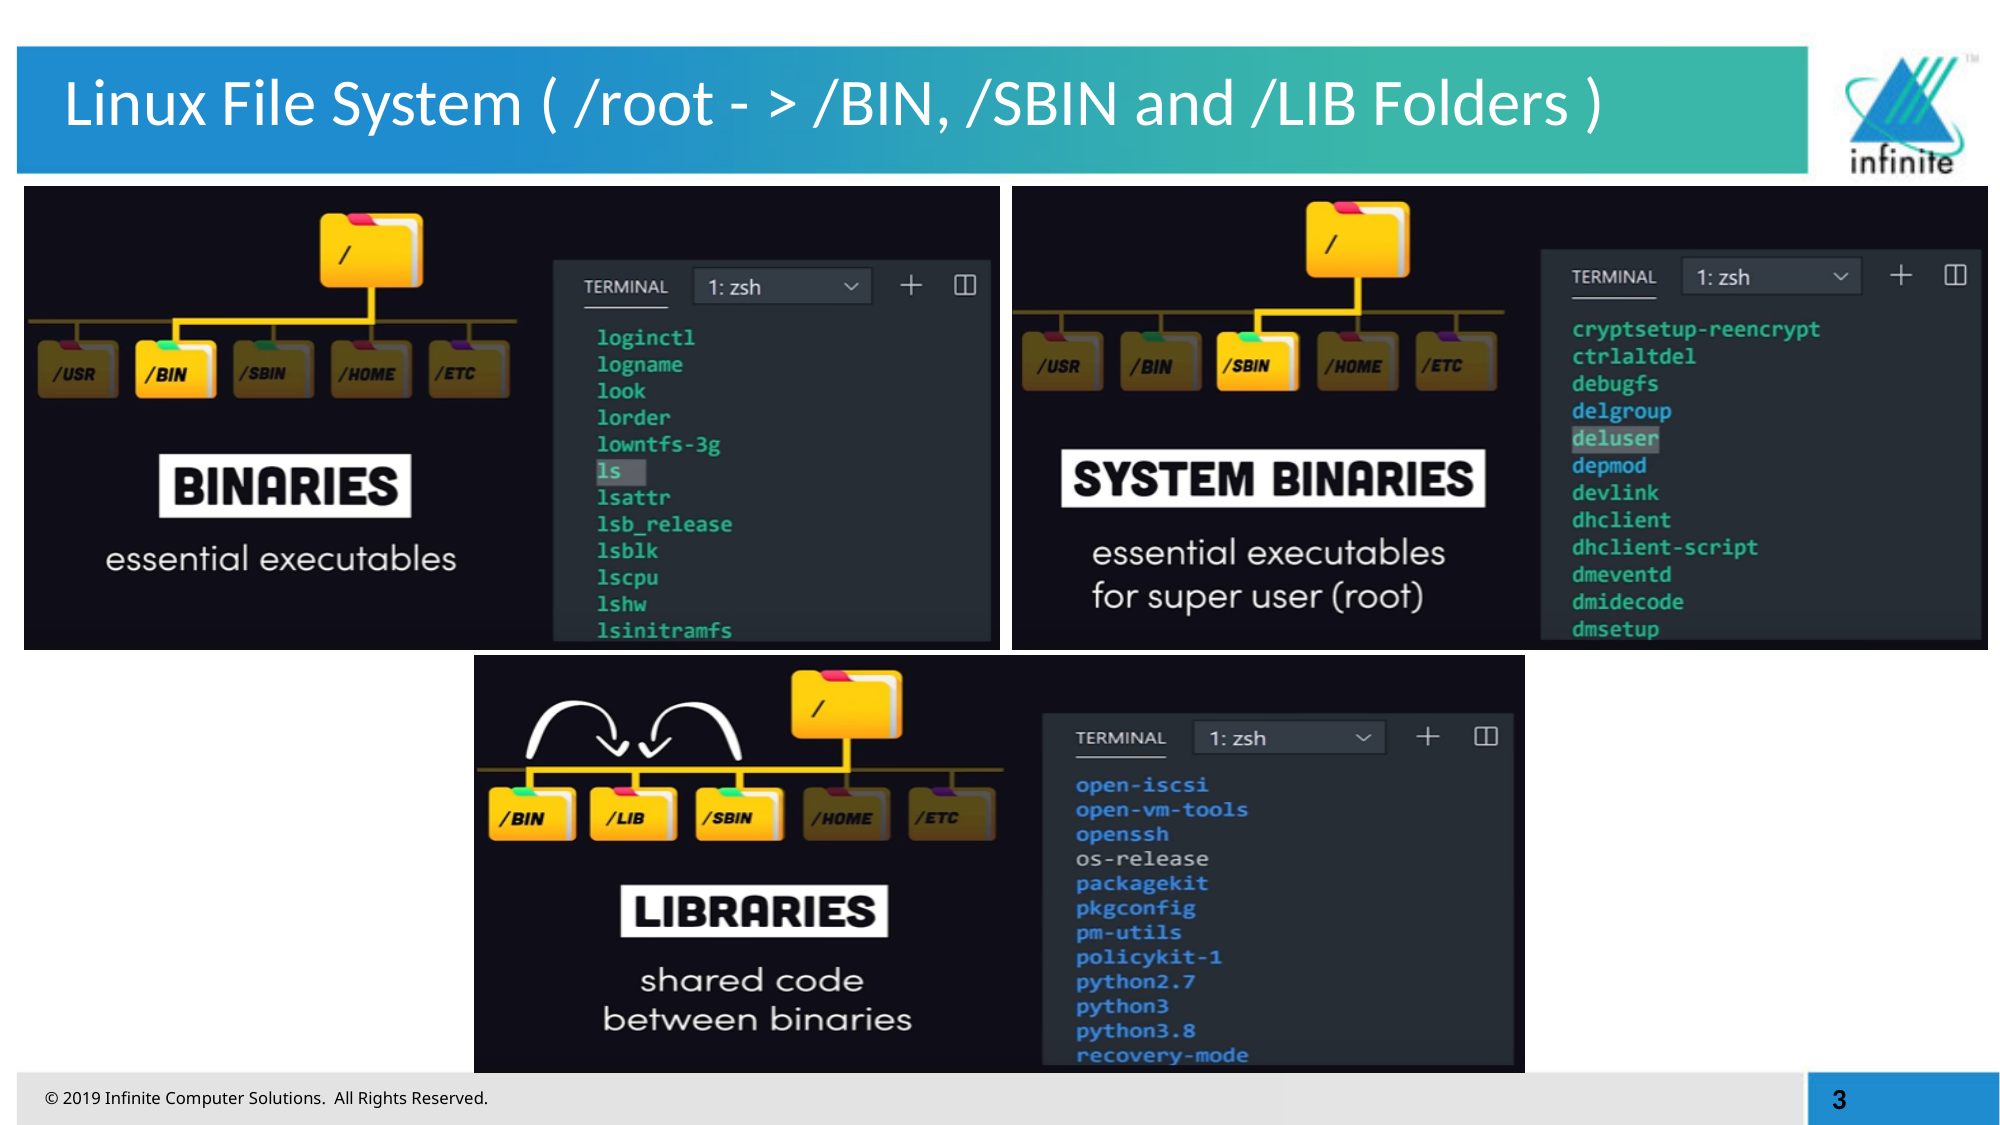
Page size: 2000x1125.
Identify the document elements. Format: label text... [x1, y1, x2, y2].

title Linux File System ( /root - > /BIN, /SBIN and /LIB Folders ) [49, 51, 1913, 182]
slide_number <number> [1662, 1073, 2000, 1125]
picture [16, 0, 2000, 1125]
